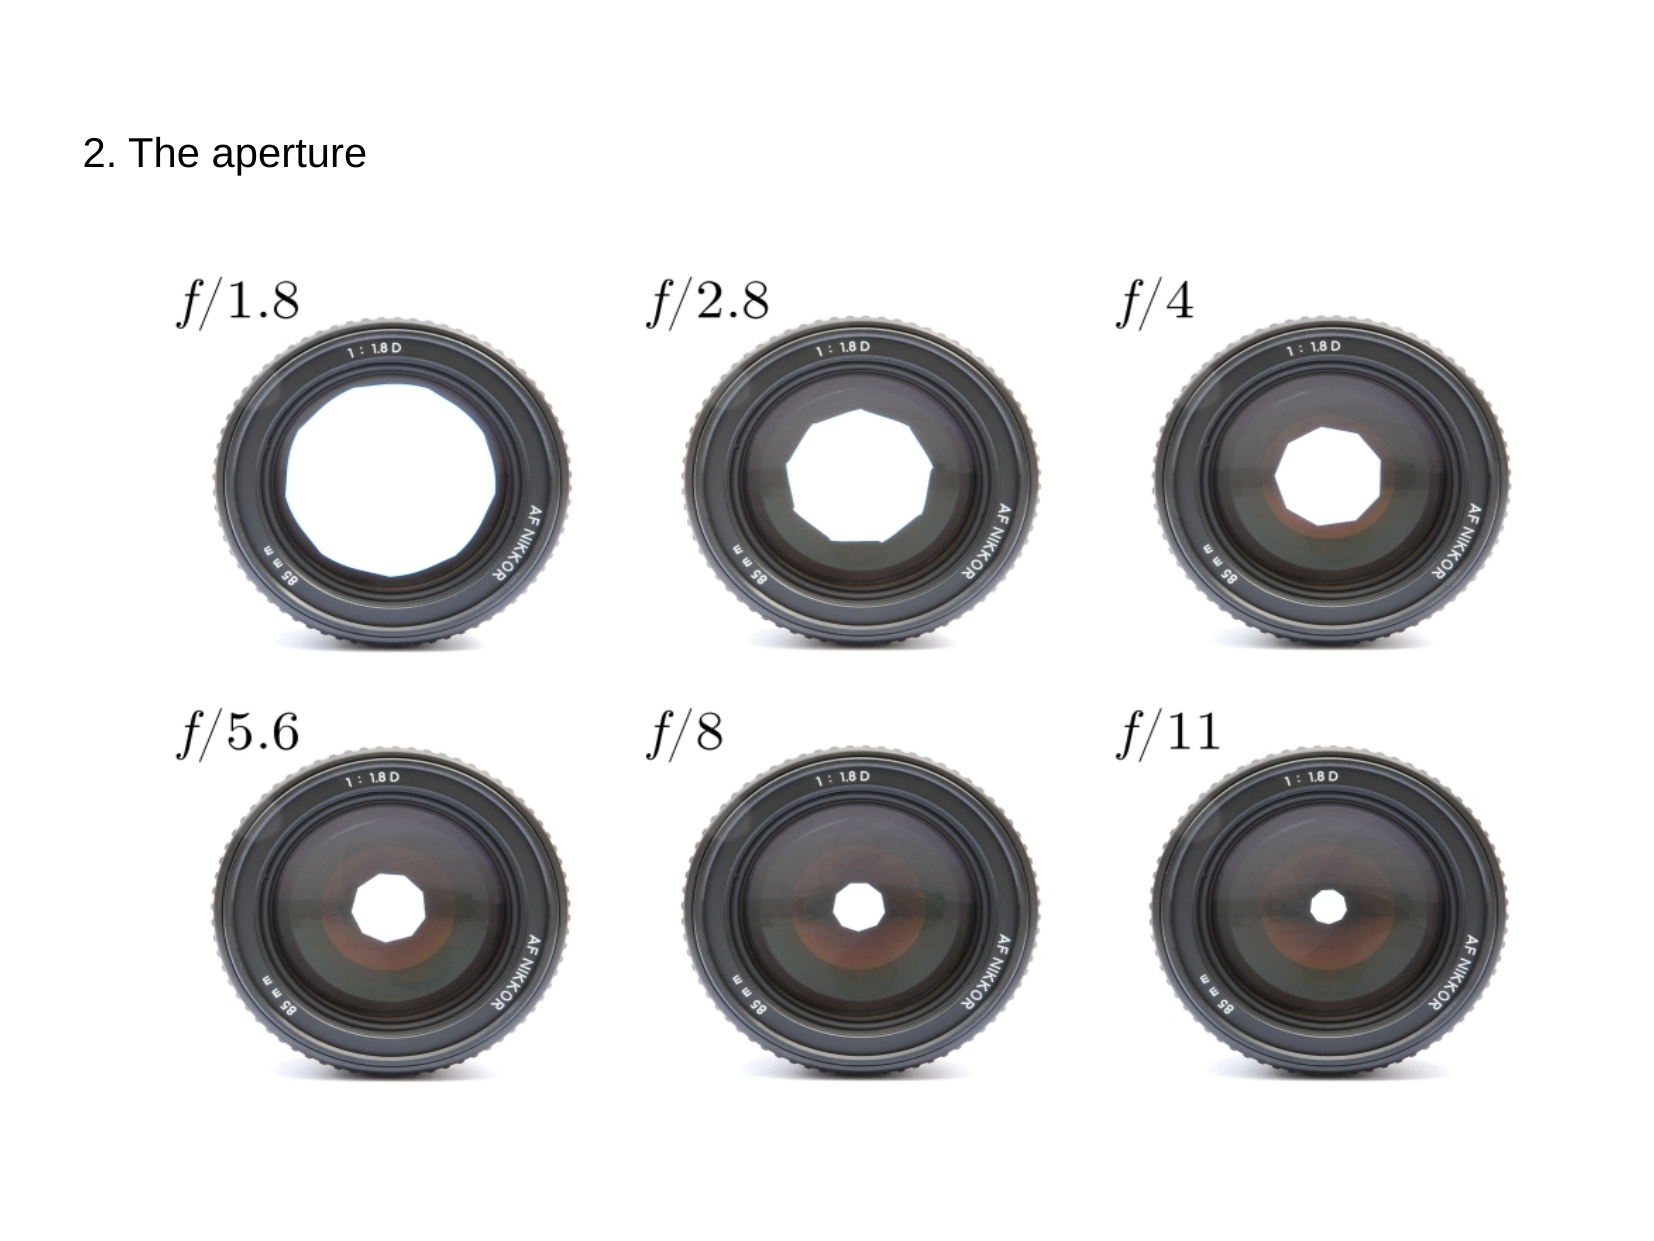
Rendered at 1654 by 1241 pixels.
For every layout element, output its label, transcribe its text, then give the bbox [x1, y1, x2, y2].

title 2. The aperture [82, 49, 1571, 257]
picture [153, 259, 1563, 1123]
